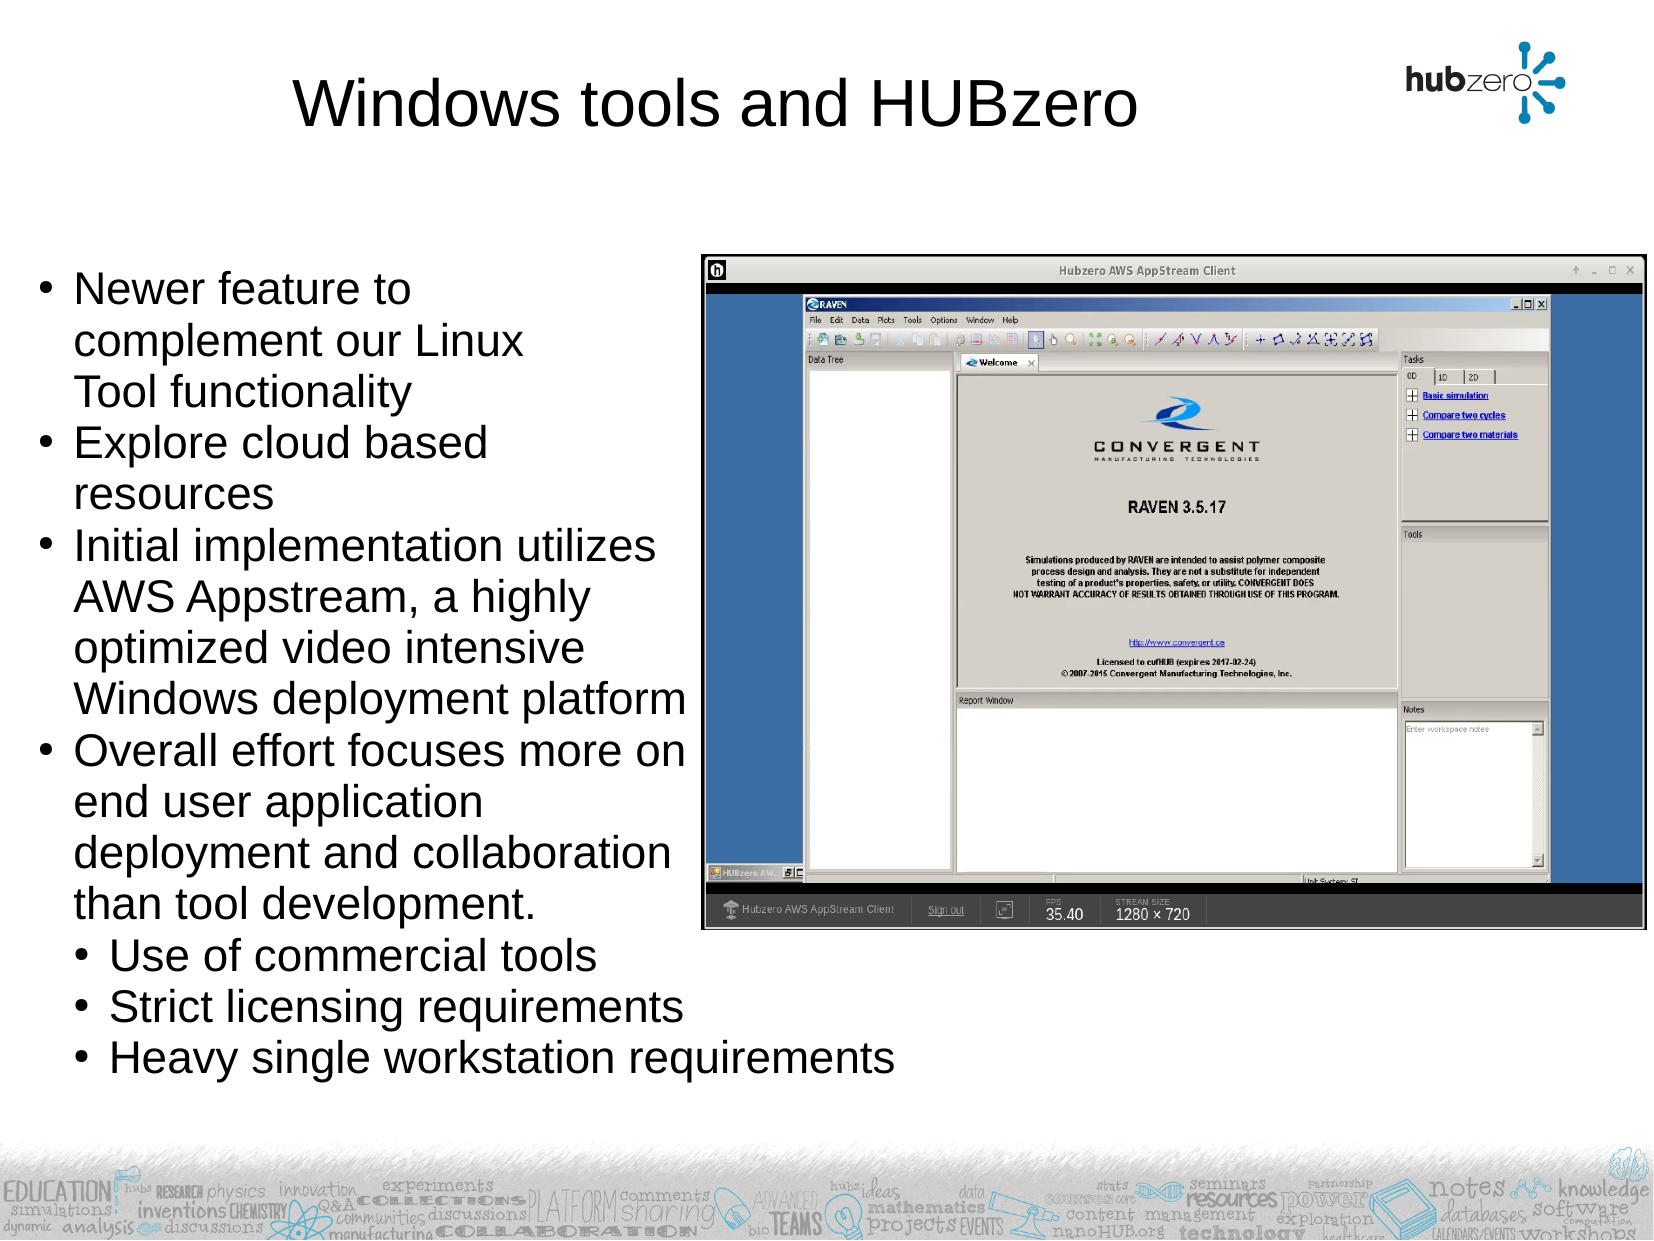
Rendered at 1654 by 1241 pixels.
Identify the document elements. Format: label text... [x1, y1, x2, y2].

picture [1402, 38, 1569, 127]
picture [701, 254, 1647, 931]
picture [0, 1140, 1654, 1240]
title Windows tools and HUBzero [82, 47, 1351, 161]
text_box Newer feature to complement our Linux Tool functionality Explore cloud based resources Initial implementation utilizes AWS Appstream, a highly optimized video intensive Windows deployment platform Overall effort focuses more on end user application deployment and collaboration than tool development. Use of commercial tools Strict licensing requirements Heavy single workstation requirements [23, 255, 912, 1091]
